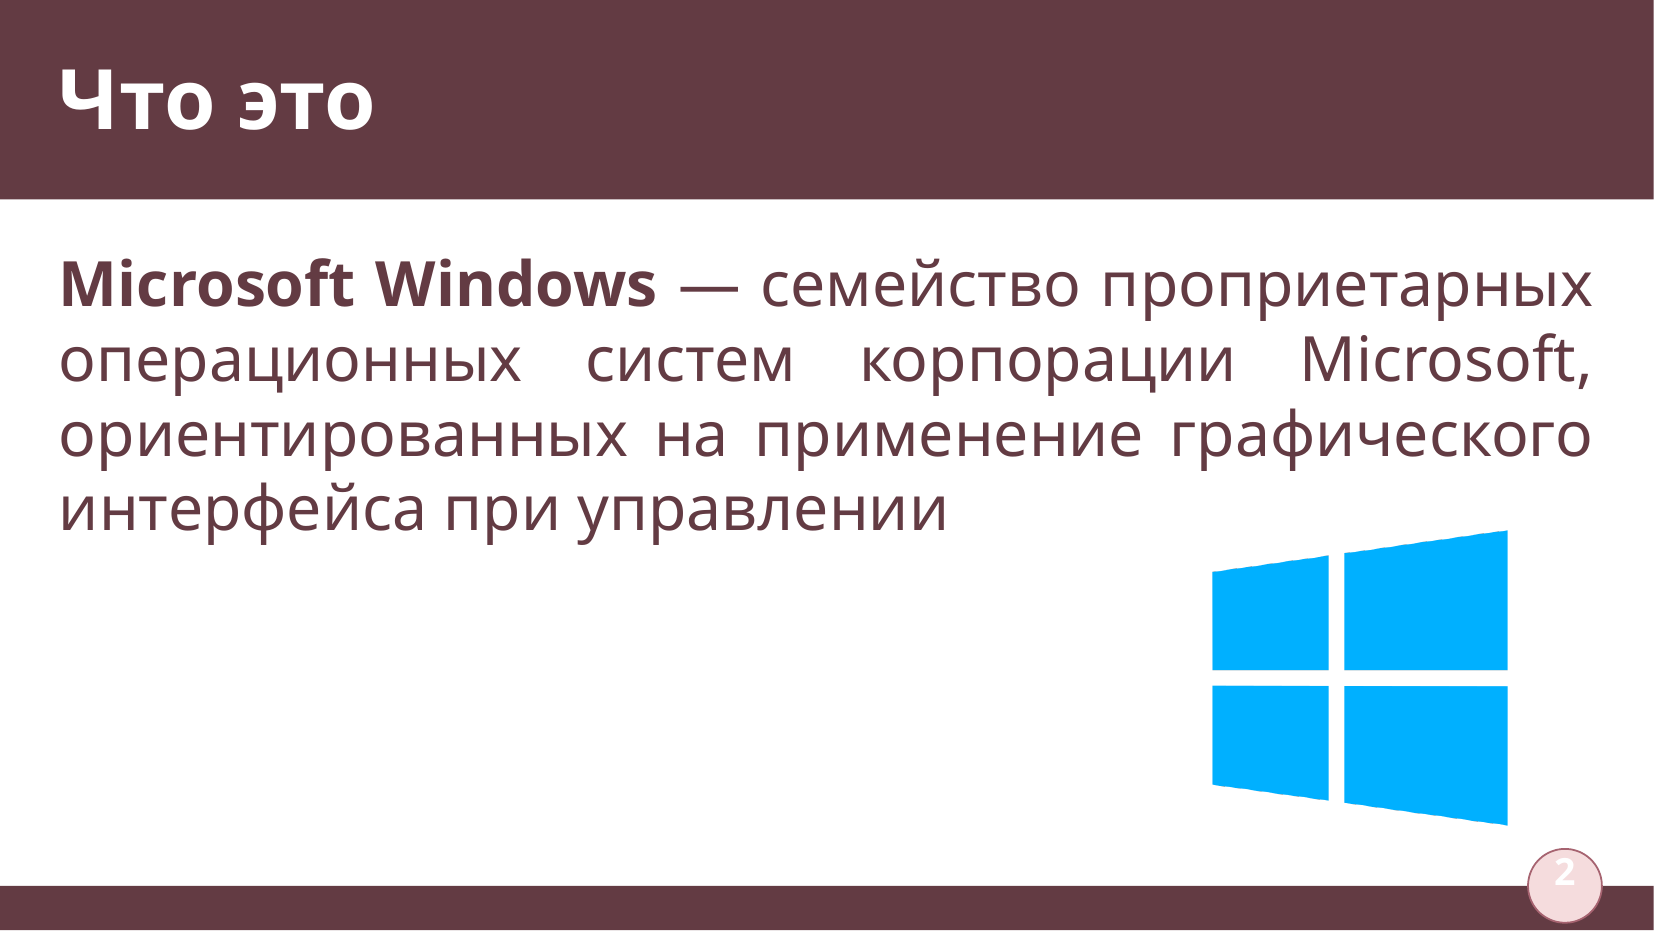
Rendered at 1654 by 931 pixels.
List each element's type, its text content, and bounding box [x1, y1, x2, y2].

picture [1173, 491, 1546, 864]
title Что это [59, 37, 1595, 155]
list Microsoft Windows — семейство проприетарных операционных систем корпорации Microsoft, ориентированных на применение графического интерфейса при управлении [59, 243, 1595, 864]
